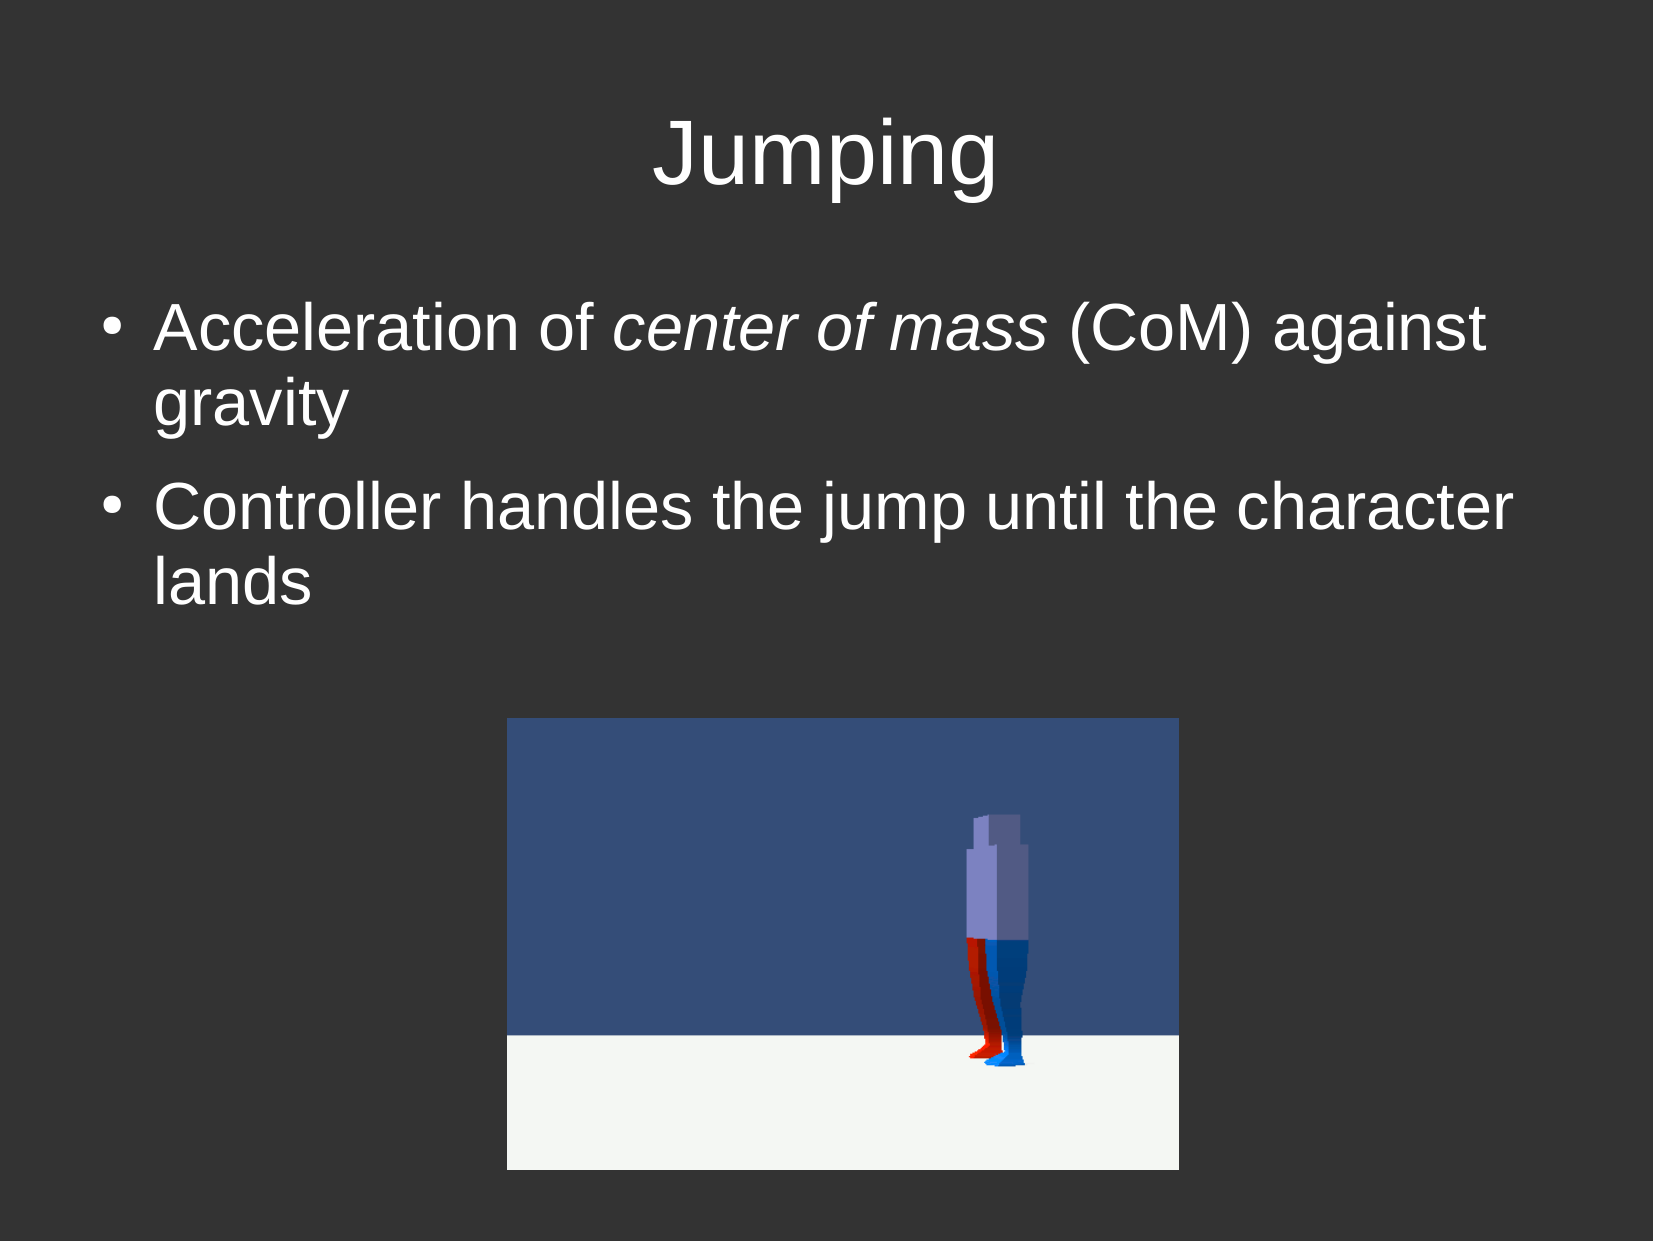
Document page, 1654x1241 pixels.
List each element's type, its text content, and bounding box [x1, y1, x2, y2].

title Jumping [82, 49, 1571, 257]
list Acceleration of center of mass (CoM) against gravity Controller handles the jump until the character lands [82, 290, 1571, 1109]
picture [507, 718, 1179, 1171]
